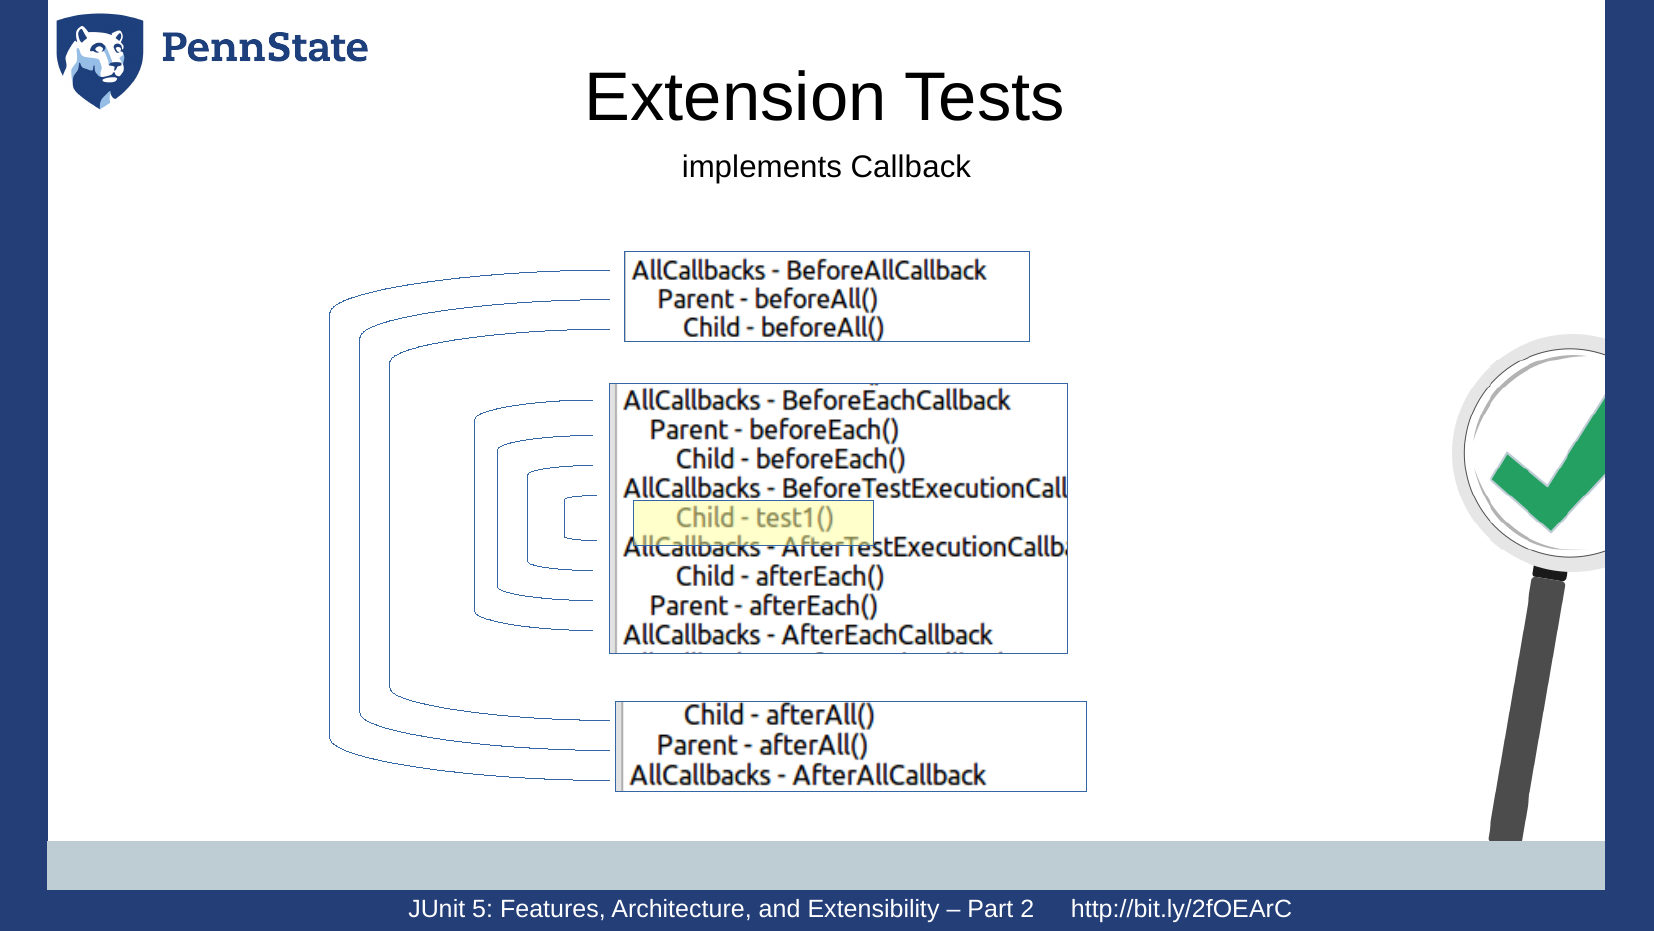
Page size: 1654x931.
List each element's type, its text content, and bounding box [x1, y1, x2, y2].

picture [615, 701, 1087, 792]
text_box [633, 500, 874, 546]
title Extension Tests [60, 19, 1591, 175]
picture [609, 383, 1068, 654]
picture [1452, 334, 1605, 841]
picture [624, 251, 1030, 342]
picture [48, 0, 411, 152]
title implements Callback [549, 127, 1105, 207]
